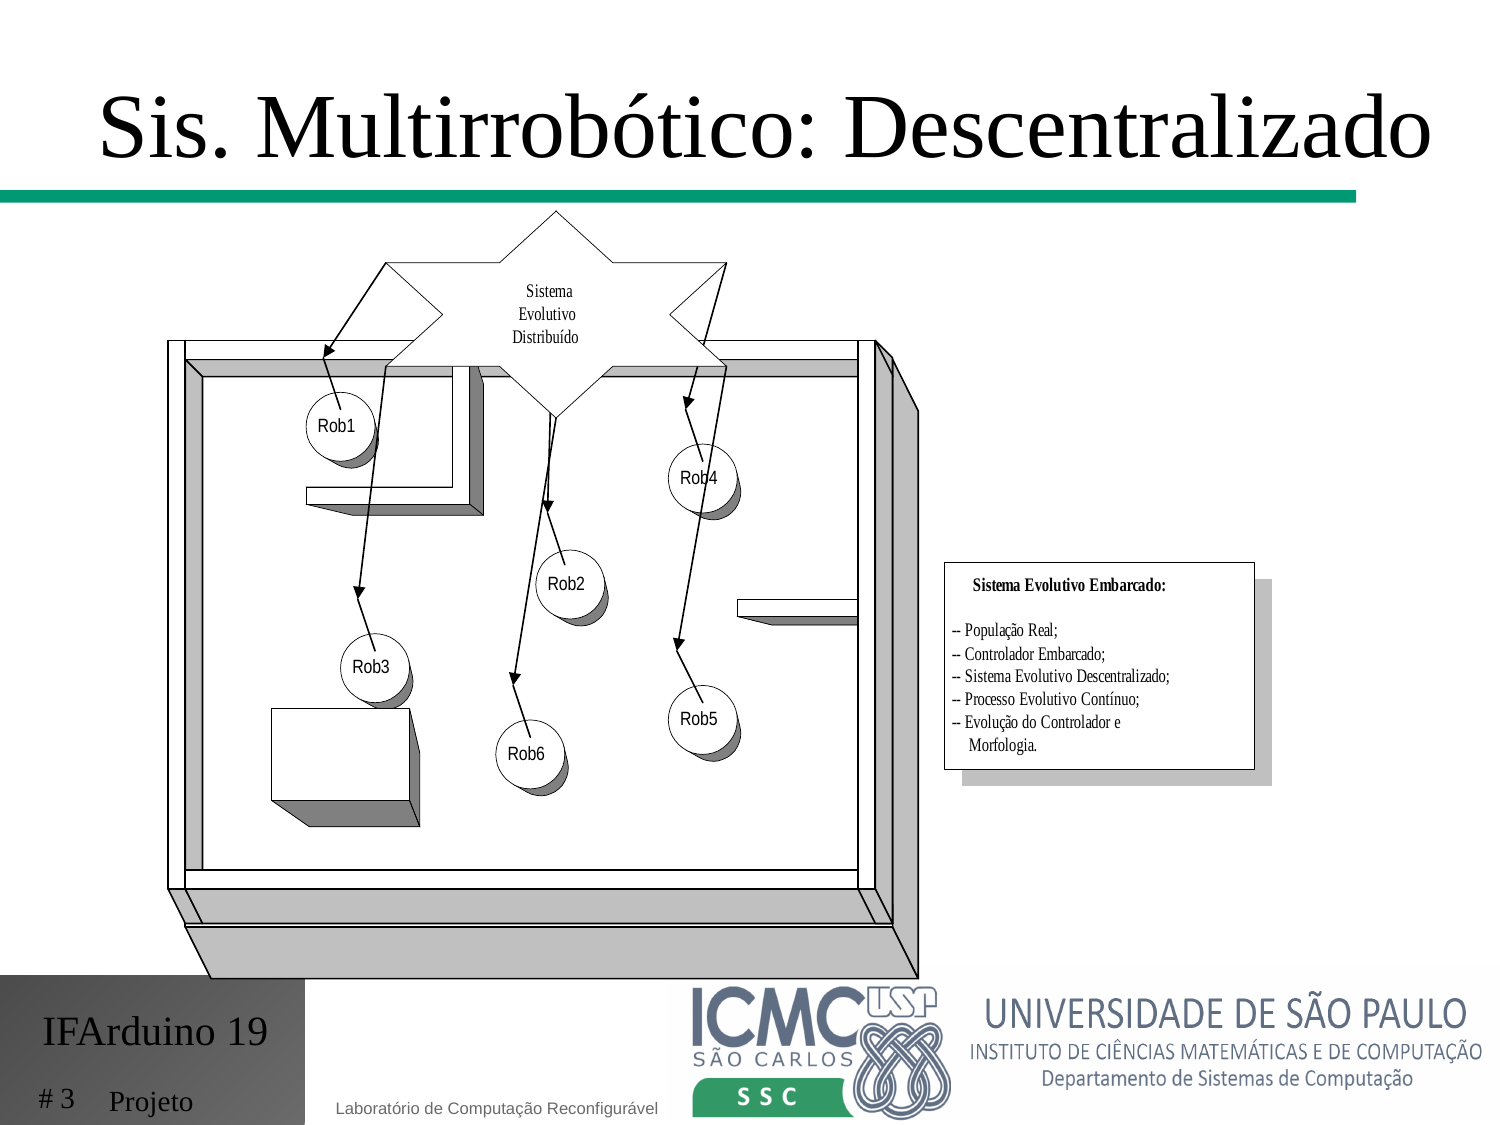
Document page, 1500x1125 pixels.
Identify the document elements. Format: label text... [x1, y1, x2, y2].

text_box Projeto [94, 1074, 209, 1125]
slide_number # <number> [23, 1071, 164, 1119]
chart [164, 242, 1278, 986]
picture [162, 206, 1276, 984]
picture [667, 964, 1500, 1121]
text_box Sis. Multirrobótico: Descentralizado [82, 0, 1500, 242]
